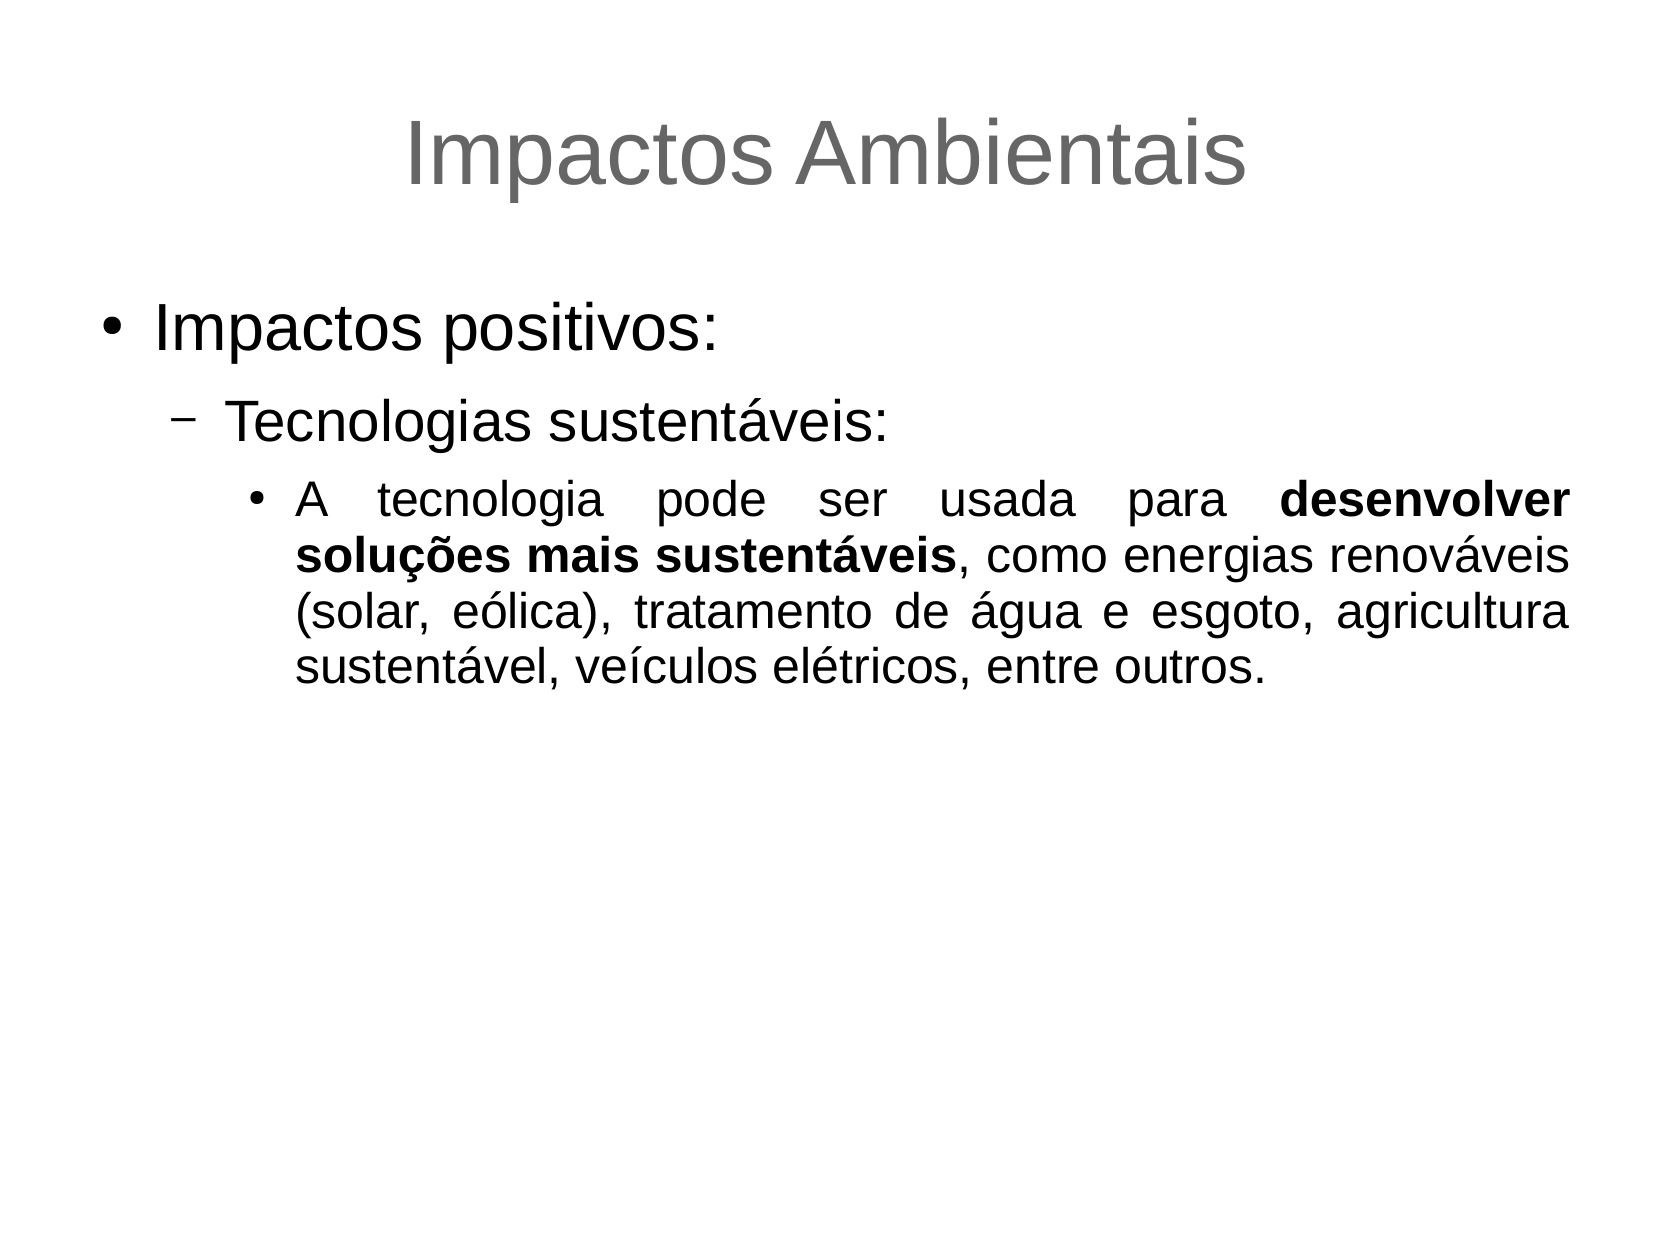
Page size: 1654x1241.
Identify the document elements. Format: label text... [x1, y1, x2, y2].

list Impactos positivos: Tecnologias sustentáveis: A tecnologia pode ser usada para desenvolver soluções mais sustentáveis, como energias renováveis (solar, eólica), tratamento de água e esgoto, agricultura sustentável, veículos elétricos, entre outros. [82, 290, 1571, 1158]
title Impactos Ambientais [82, 49, 1571, 257]
